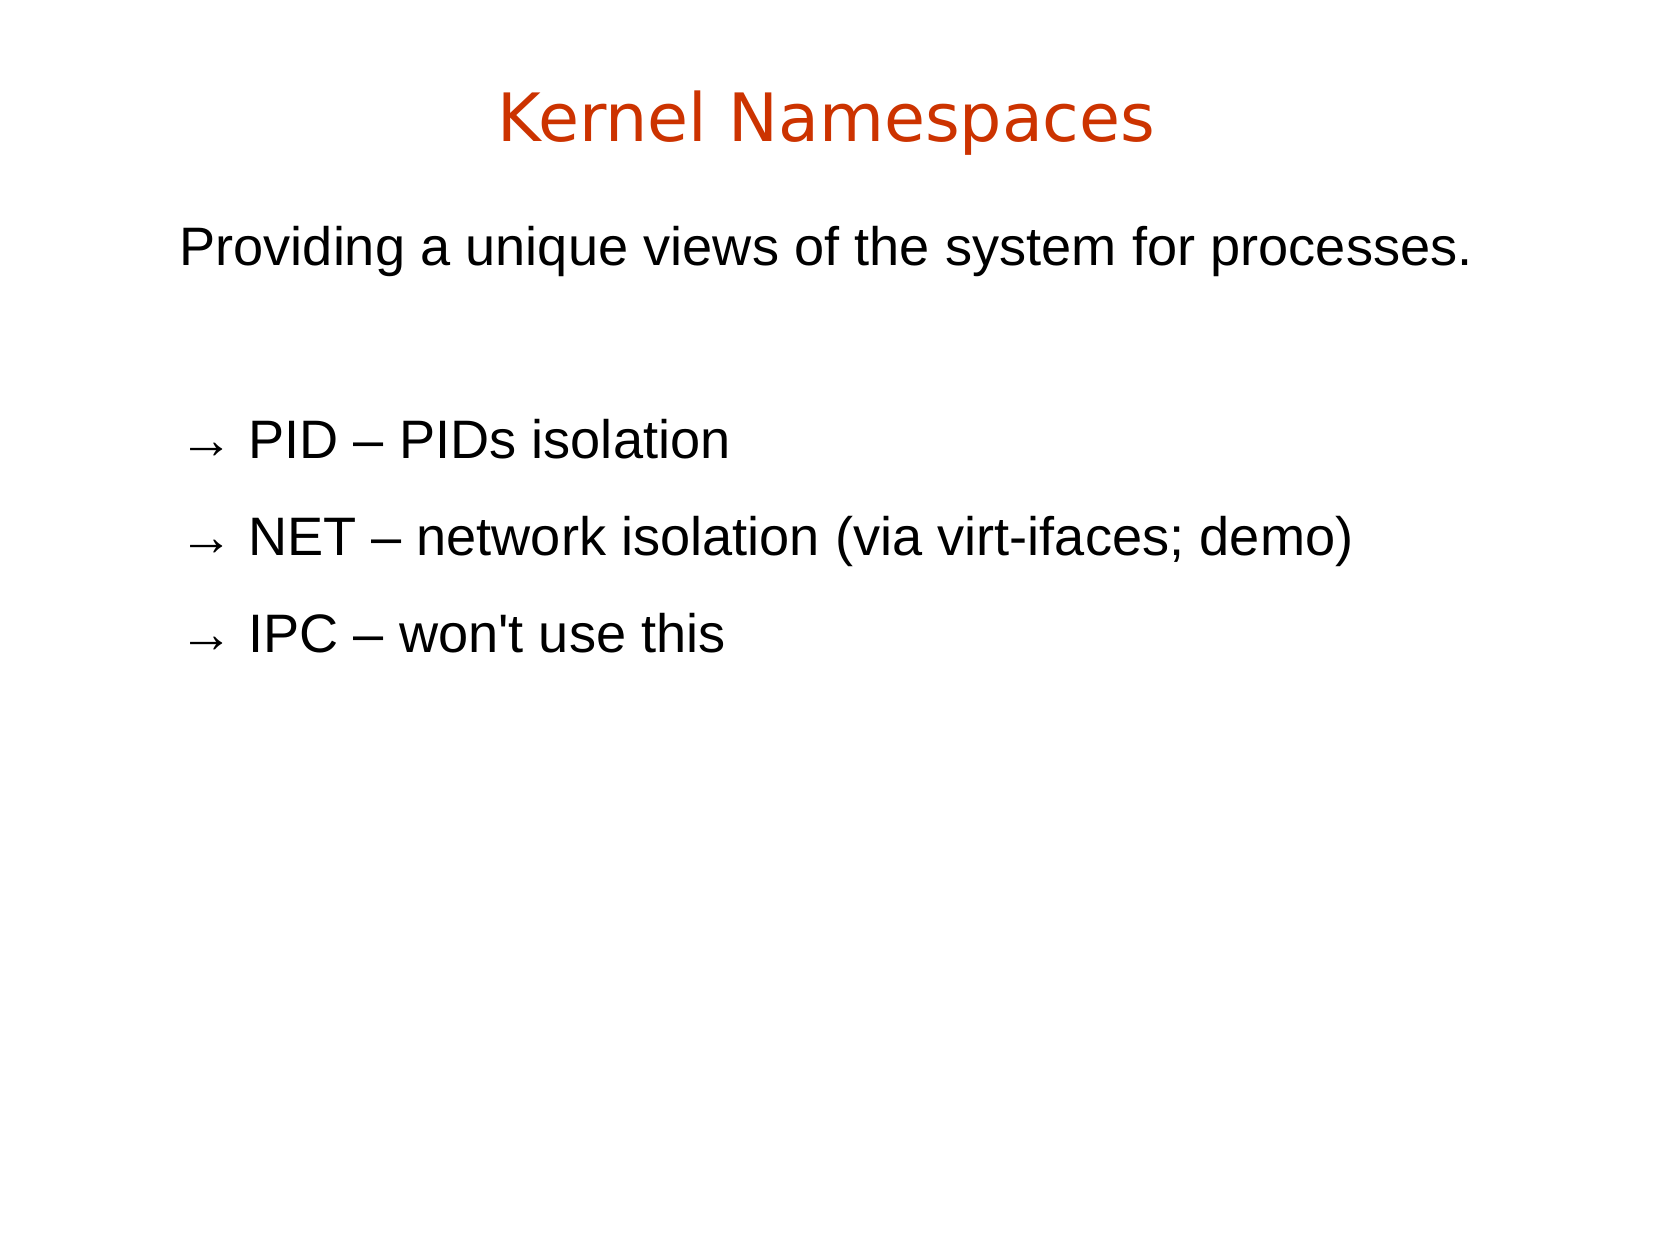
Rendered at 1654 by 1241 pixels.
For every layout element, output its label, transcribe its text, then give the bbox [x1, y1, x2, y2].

text_box Kernel Namespaces [482, 72, 1171, 166]
text_box Providing a unique views of the system for processes. → PID – PIDs isolation → NET – network isolation (via virt-ifaces; demo) → IPC – won't use this [164, 178, 1489, 642]
